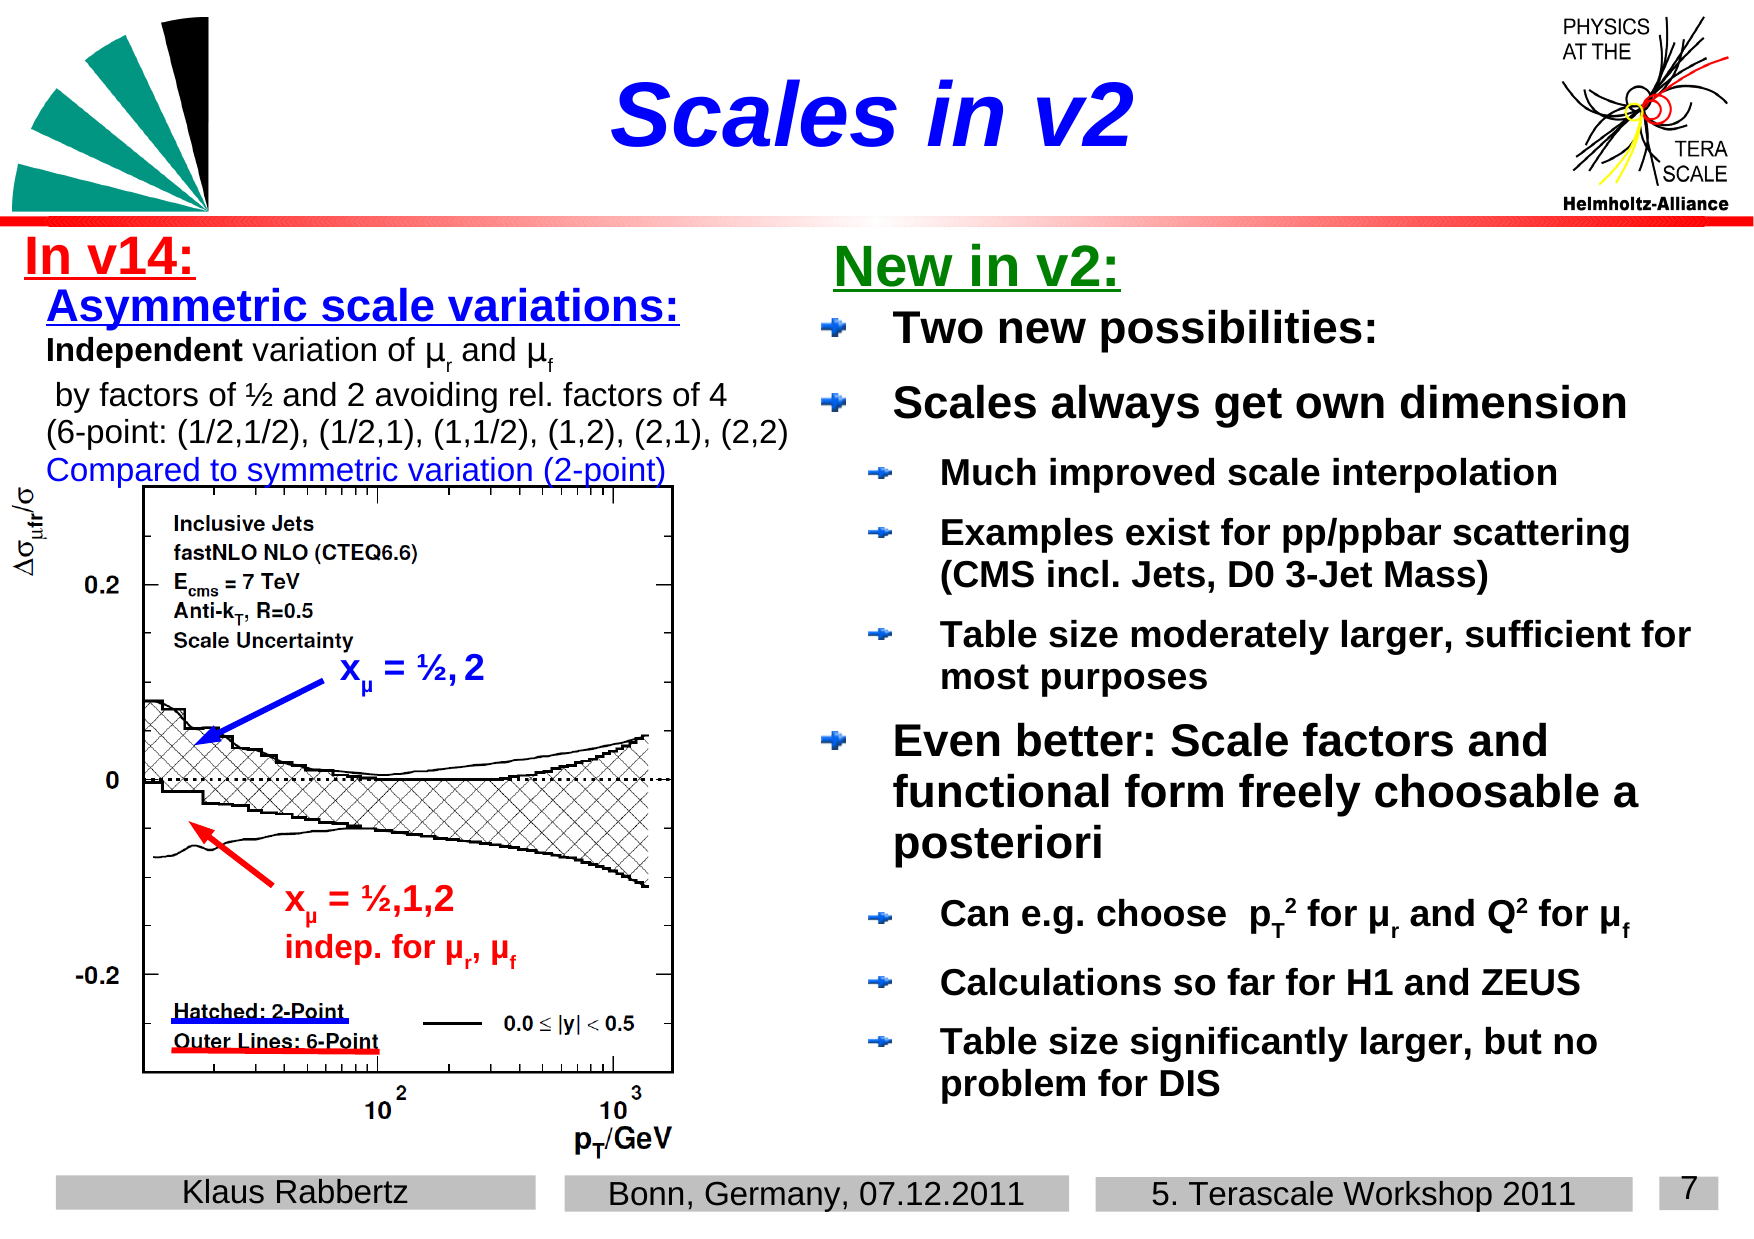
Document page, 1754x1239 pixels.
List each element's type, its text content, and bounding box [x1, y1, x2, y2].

list Two new possibilities: Scales always get own dimension Much improved scale interpolation Examples exist for pp/ppbar scattering (CMS incl. Jets, D0 3-Jet Mass) Table size moderately larger, sufficient for most purposes Even better: Scale factors and functional form freely choosable a posteriori Can e.g. choose pT2 for μr and Q2 for μf Calculations so far for H1 and ZEUS Table size significantly larger, but no problem for DIS [762, 302, 1733, 1121]
text_box In v14: [12, 219, 291, 299]
text_box xµ = ½,1,2 indep. for µr, µf [272, 871, 528, 982]
picture [12, 17, 209, 214]
text_box xµ = ½, 2 [328, 640, 497, 705]
picture [1546, 9, 1744, 223]
title Scales in v2 [220, 22, 1525, 207]
text_box Asymmetric scale variations: Independent variation of μr and μf by factors of ½ and 2 avoiding rel. factors of 4 (6-point: (1/2,1/2), (1/2,1), (1,1/2), (1,2), (2,1), (2,2) Compared to symmetric variation (2-point) [34, 273, 803, 496]
picture [2, 477, 683, 1164]
text_box New in v2: [821, 227, 1134, 307]
